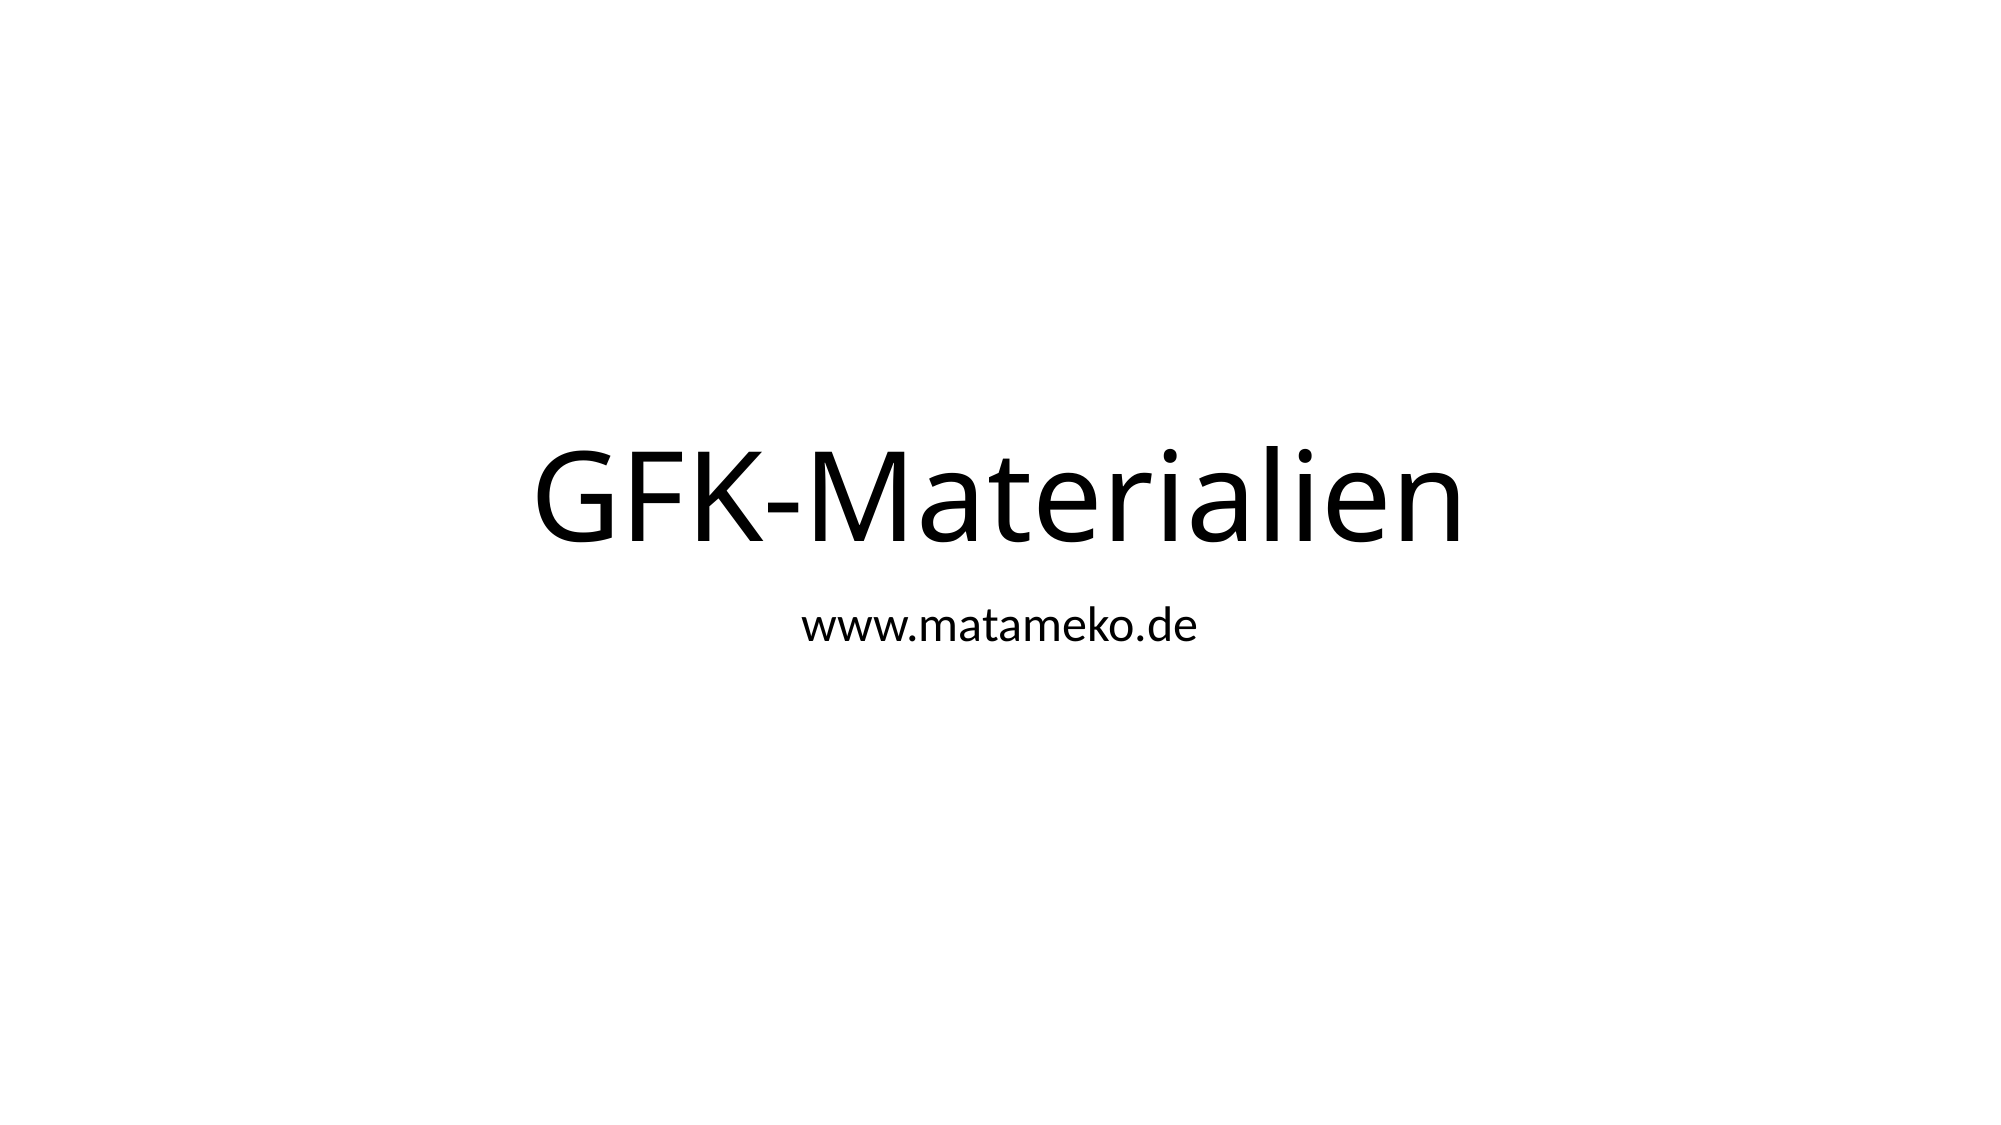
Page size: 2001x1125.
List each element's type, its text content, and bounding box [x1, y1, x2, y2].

subtitle www.matameko.de [249, 590, 1750, 863]
title GFK-Materialien [249, 184, 1750, 576]
